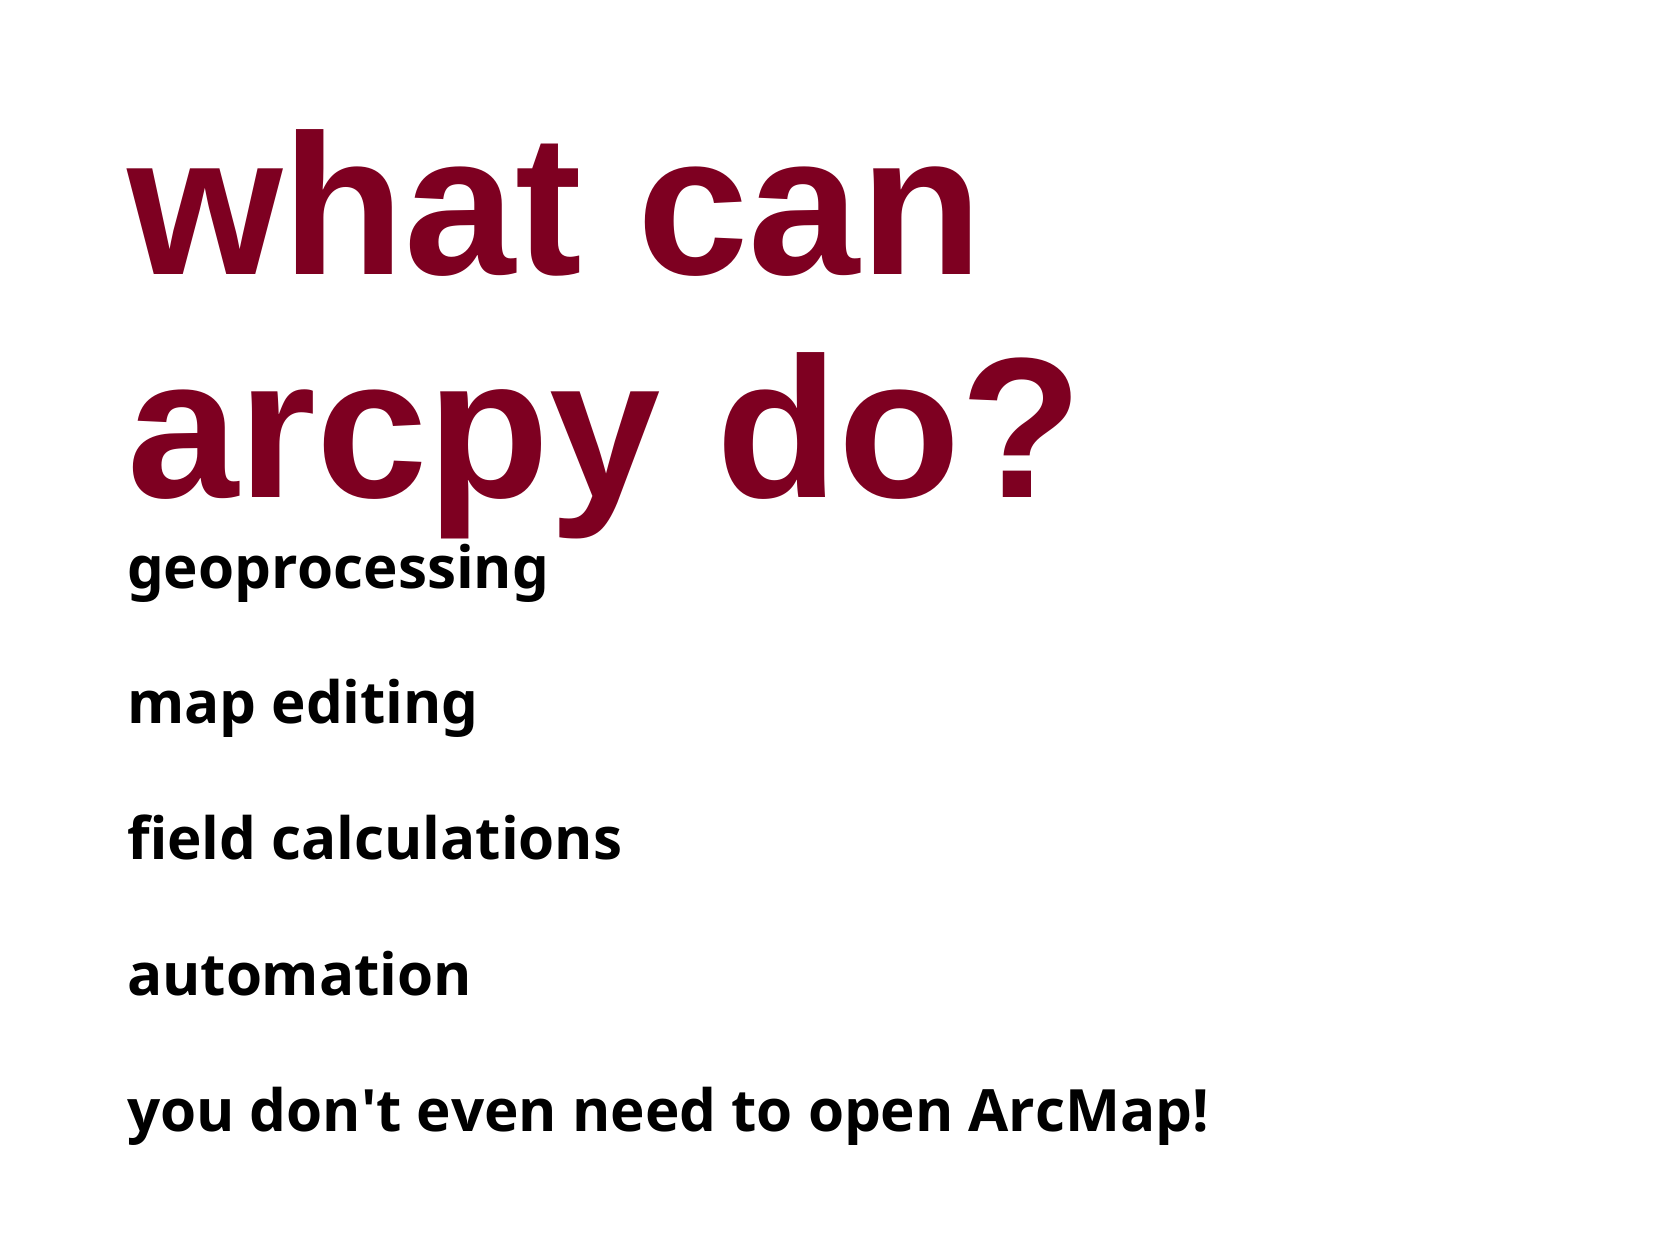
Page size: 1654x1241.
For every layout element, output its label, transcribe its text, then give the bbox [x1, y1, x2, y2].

text_box what can arcpy do? [161, 448, 197, 480]
text_box what can arcpy do? [875, 408, 924, 480]
text_box what can arcpy do? [468, 408, 512, 480]
text_box what can arcpy do? [112, 74, 1575, 490]
text_box what can arcpy do? [753, 408, 797, 480]
text_box geoprocessing map editing field calculations automation you don't even need to open ArcMap! [112, 524, 1313, 1168]
